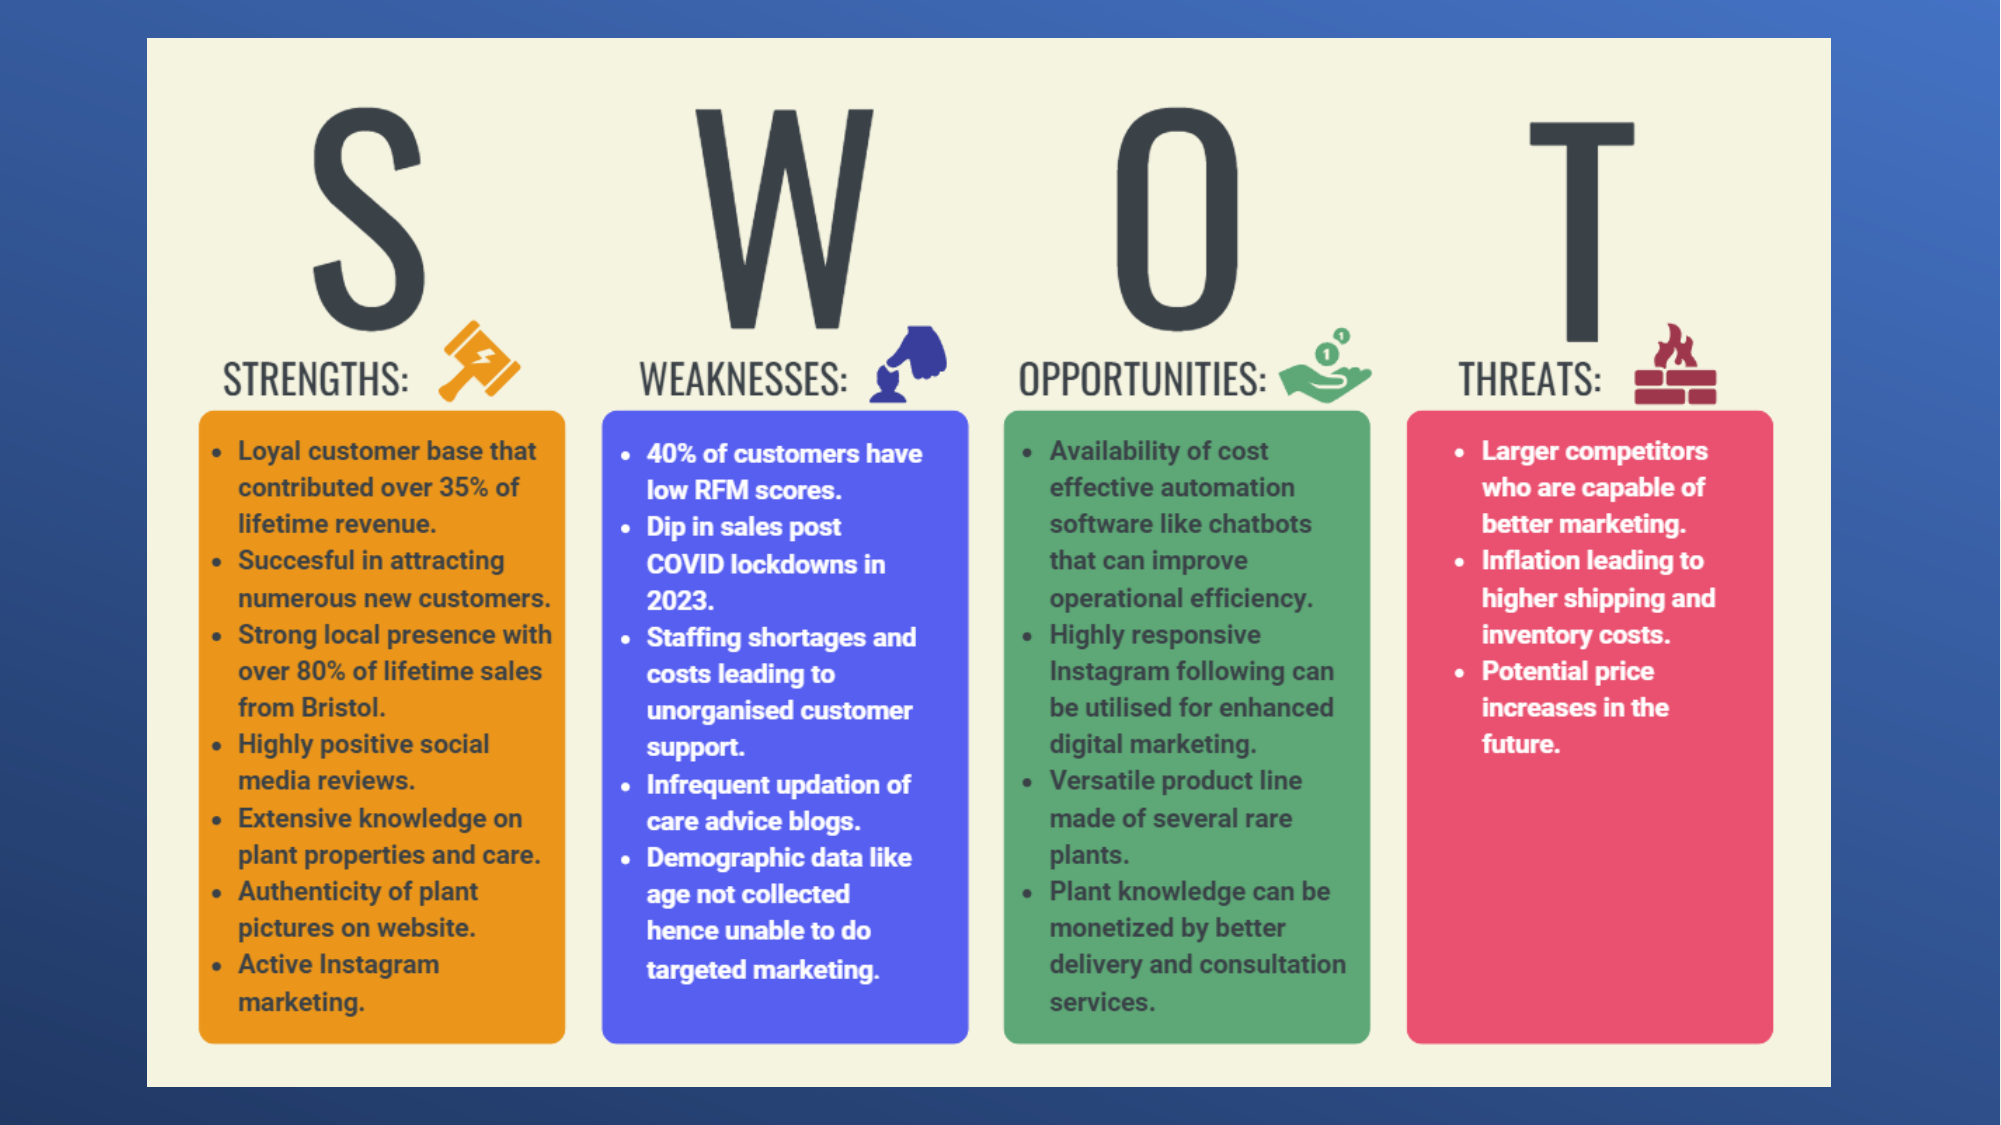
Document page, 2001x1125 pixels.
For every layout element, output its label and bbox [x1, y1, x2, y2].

picture [147, 38, 1831, 1087]
text_box [0, 0, 2000, 1125]
